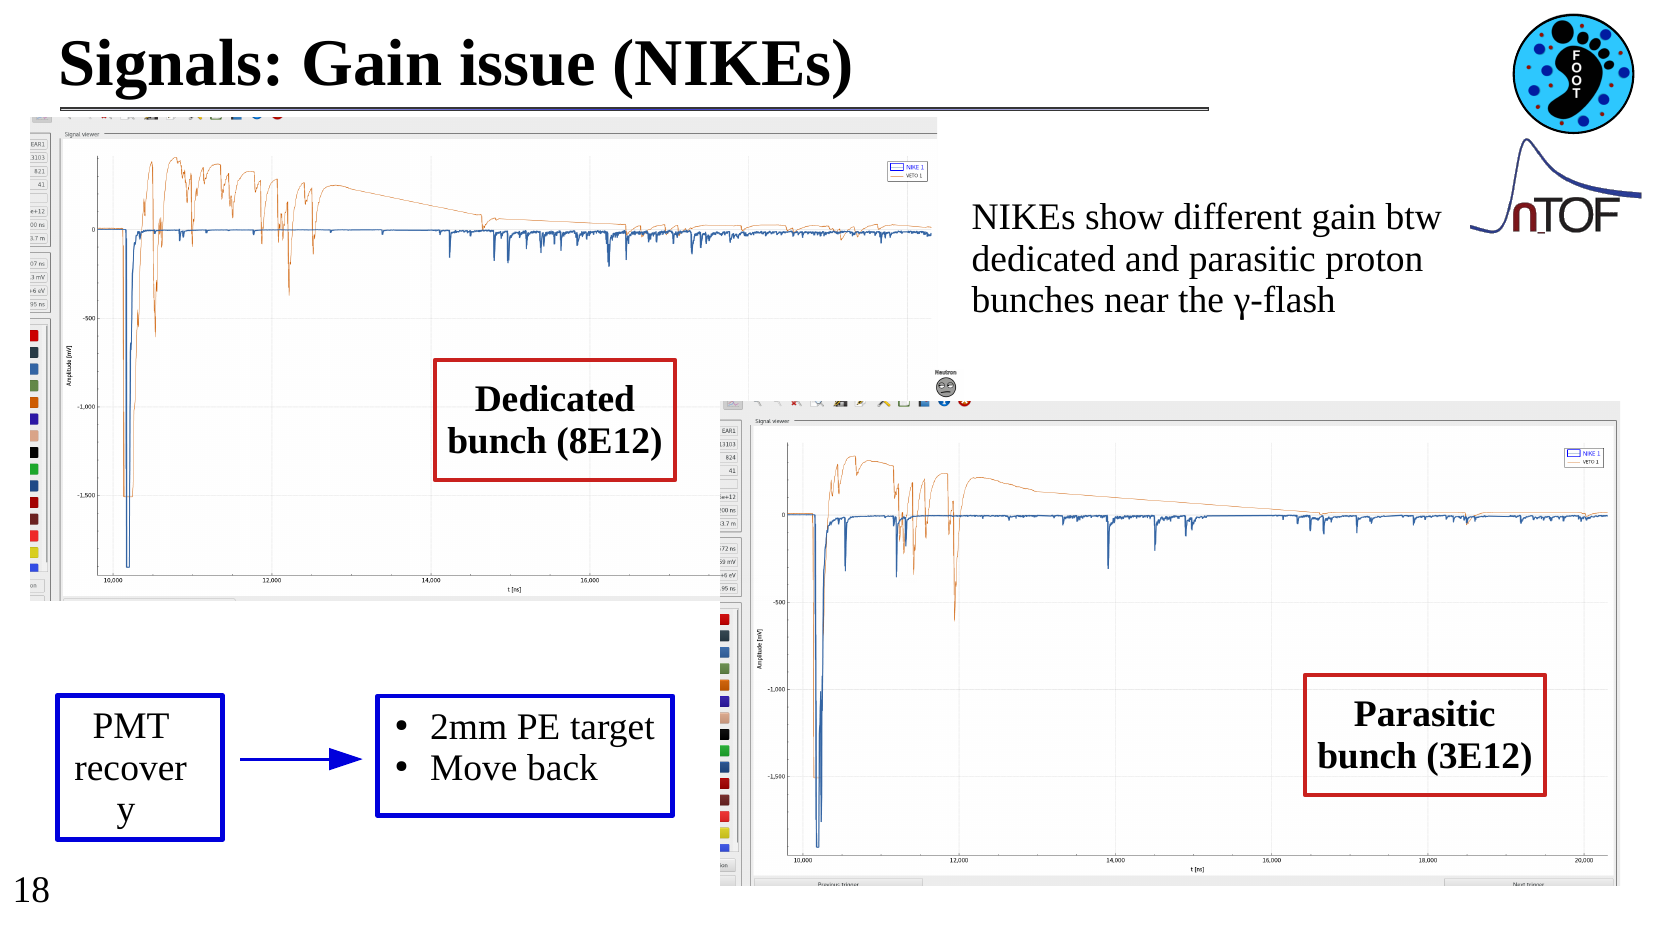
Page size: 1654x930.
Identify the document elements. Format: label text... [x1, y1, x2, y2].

text_box 2mm PE target Move back [377, 695, 672, 816]
text_box 18 [0, 861, 66, 927]
text_box NIKEs show different gain btw dedicated and parasitic proton bunches near the γ-flash [956, 188, 1467, 354]
text_box PMT recovery [57, 695, 223, 816]
picture [1451, 21, 1653, 248]
picture [1594, 11, 1634, 61]
text_box Parasitic bunch (3E12) [1305, 675, 1546, 796]
text_box Dedicated bunch (8E12) [435, 359, 676, 480]
picture [30, 117, 1621, 886]
text_box Signals: Gain issue (NIKEs) [58, 0, 1594, 118]
